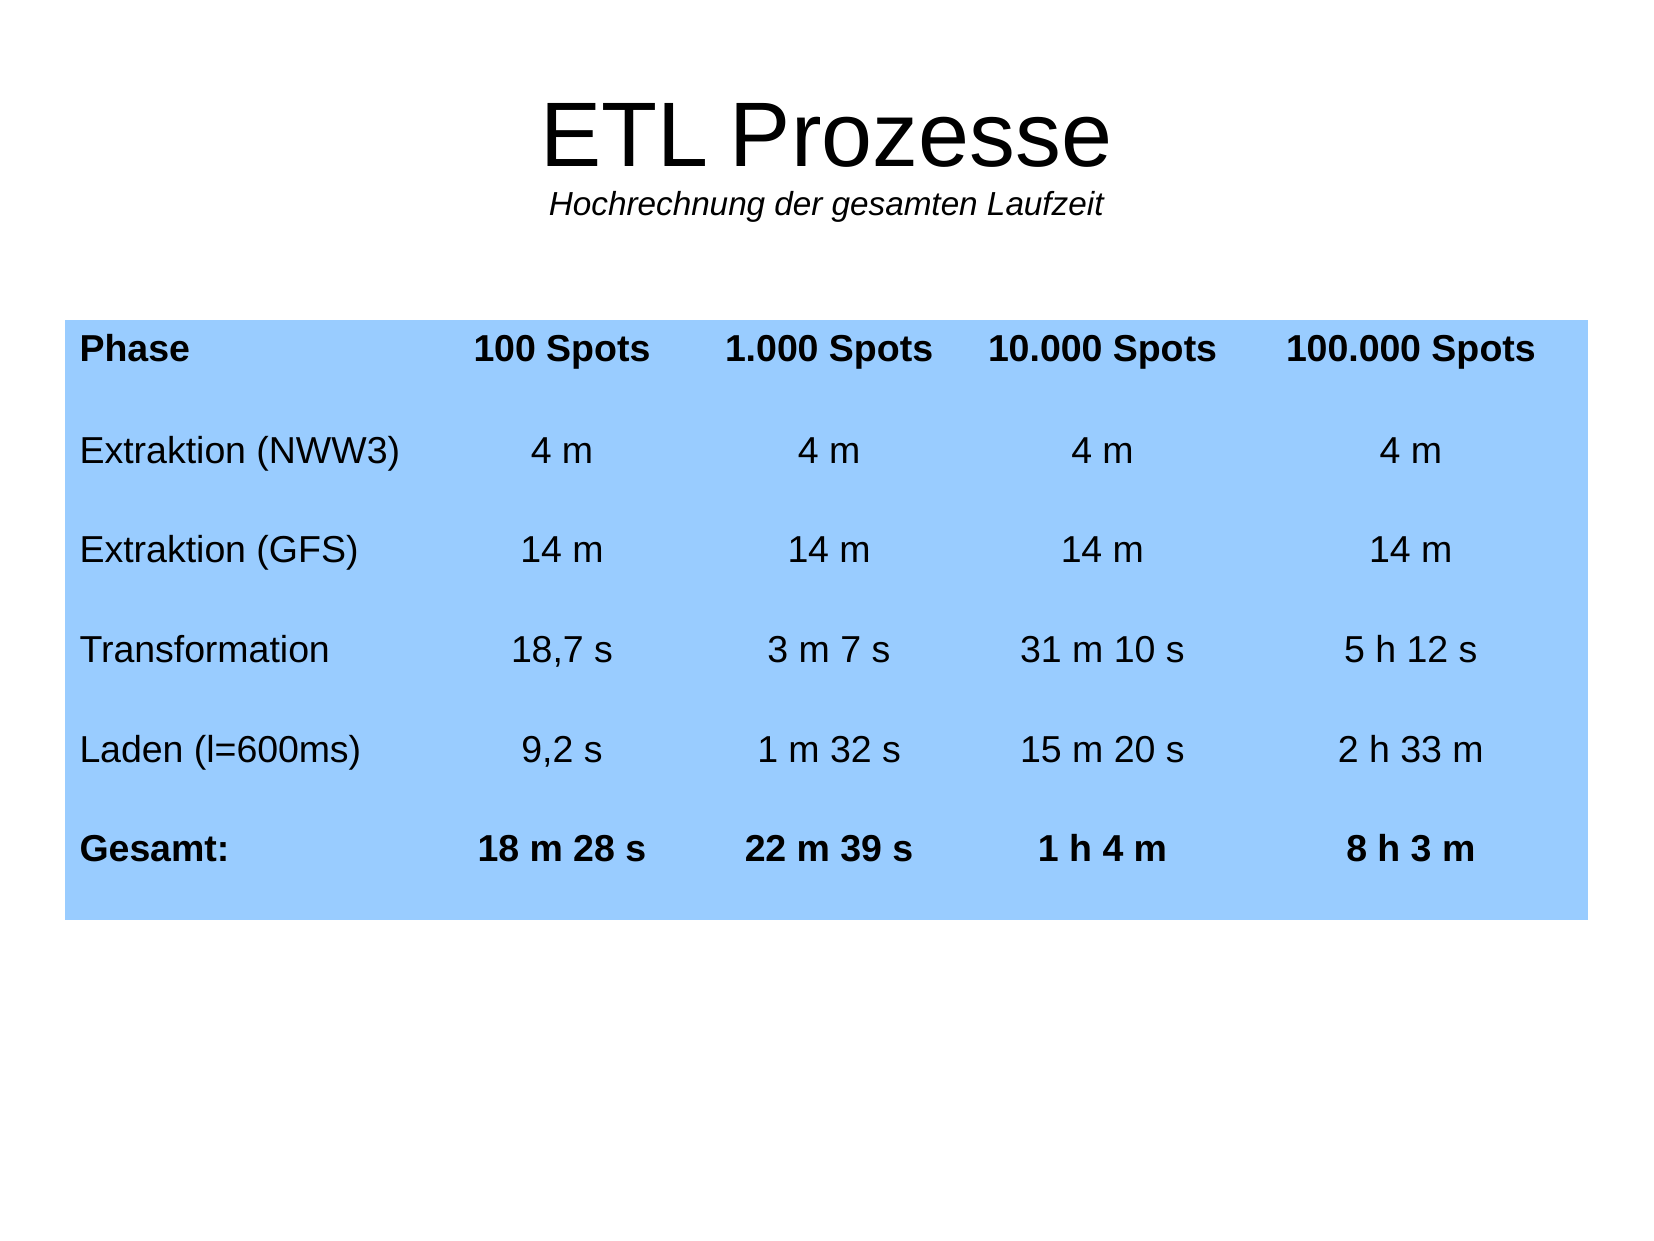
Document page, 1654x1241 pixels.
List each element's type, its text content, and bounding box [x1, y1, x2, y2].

table_cell 8 h 3 m [1233, 821, 1588, 920]
title ETL Prozesse Hochrechnung der gesamten Laufzeit [82, 49, 1571, 257]
table_cell 18,7 s [437, 621, 687, 721]
table_cell 3 m 7 s [687, 621, 972, 721]
table_cell 9,2 s [437, 721, 687, 821]
table_cell 15 m 20 s [972, 721, 1233, 821]
table_header 10.000 Spots [972, 320, 1233, 422]
table_cell 1 m 32 s [687, 721, 972, 821]
table_cell 4 m [687, 422, 972, 521]
table_cell 31 m 10 s [972, 621, 1233, 721]
table_cell 5 h 12 s [1233, 621, 1588, 721]
table_header Phase [65, 320, 437, 422]
table_cell 14 m [972, 521, 1233, 621]
table_cell 14 m [687, 521, 972, 621]
table_cell 4 m [1233, 422, 1588, 521]
table_cell 14 m [1233, 521, 1588, 621]
table_cell 4 m [437, 422, 687, 521]
table_cell 22 m 39 s [687, 821, 972, 920]
table_cell 18 m 28 s [437, 821, 687, 920]
table_cell 1 h 4 m [972, 821, 1233, 920]
table_header 100 Spots [437, 320, 687, 422]
table_header 1.000 Spots [687, 320, 972, 422]
table_cell 4 m [972, 422, 1233, 521]
table_cell Gesamt: [65, 821, 437, 920]
table_cell Transformation [65, 621, 437, 721]
table_cell 14 m [437, 521, 687, 621]
table_cell Extraktion (NWW3) [65, 422, 437, 521]
table_cell Laden (l=600ms) [65, 721, 437, 821]
table_cell 2 h 33 m [1233, 721, 1588, 821]
table_cell Extraktion (GFS) [65, 521, 437, 621]
table_header 100.000 Spots [1233, 320, 1588, 422]
